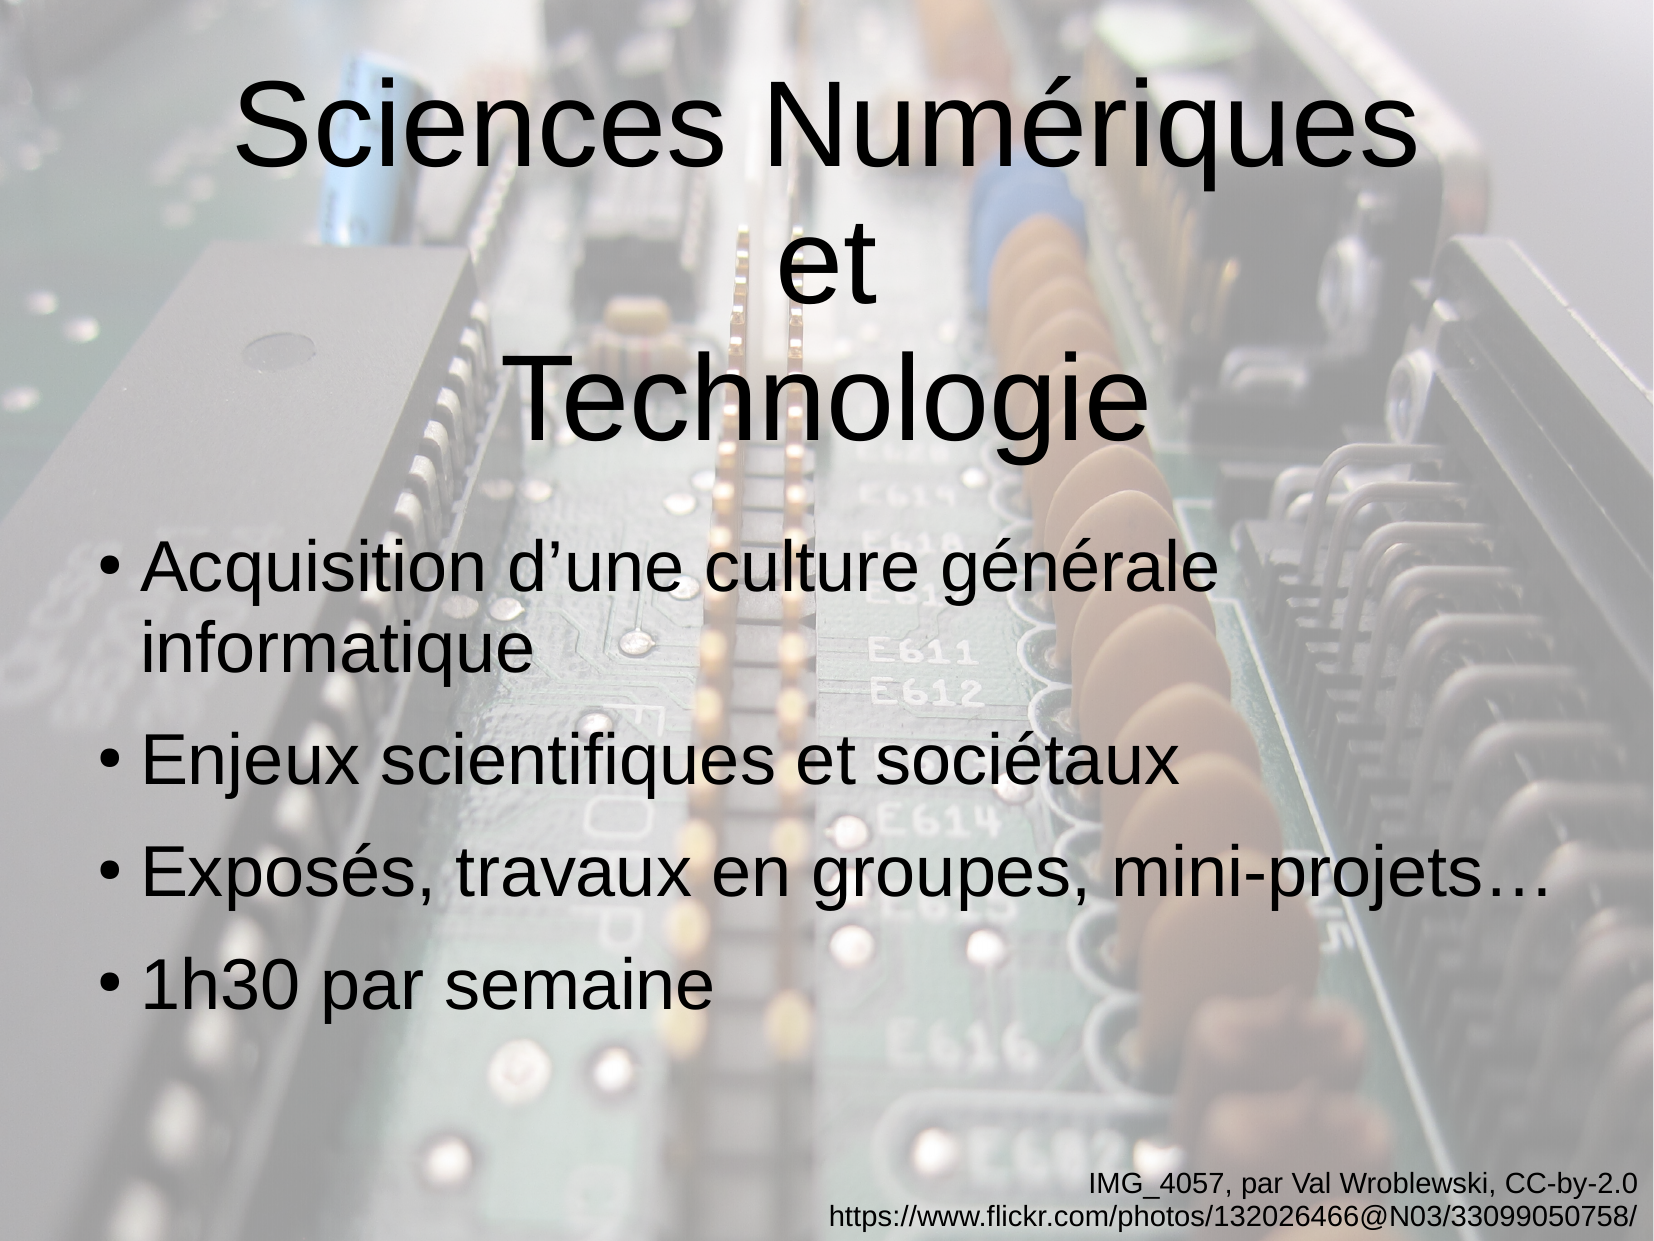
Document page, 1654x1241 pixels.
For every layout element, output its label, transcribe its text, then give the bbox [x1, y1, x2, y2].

picture [0, 0, 1654, 1241]
text_box IMG_4057, par Val Wroblewski, CC-by-2.0 https://www.flickr.com/photos/132026466@N03/33099050758/ [543, 1098, 1654, 1241]
title Sciences Numériques et Technologie [82, 55, 1571, 467]
list Acquisition d’une culture générale informatique Enjeux scientifiques et sociétaux Exposés, travaux en groupes, mini-projets… 1h30 par semaine [82, 526, 1571, 1103]
